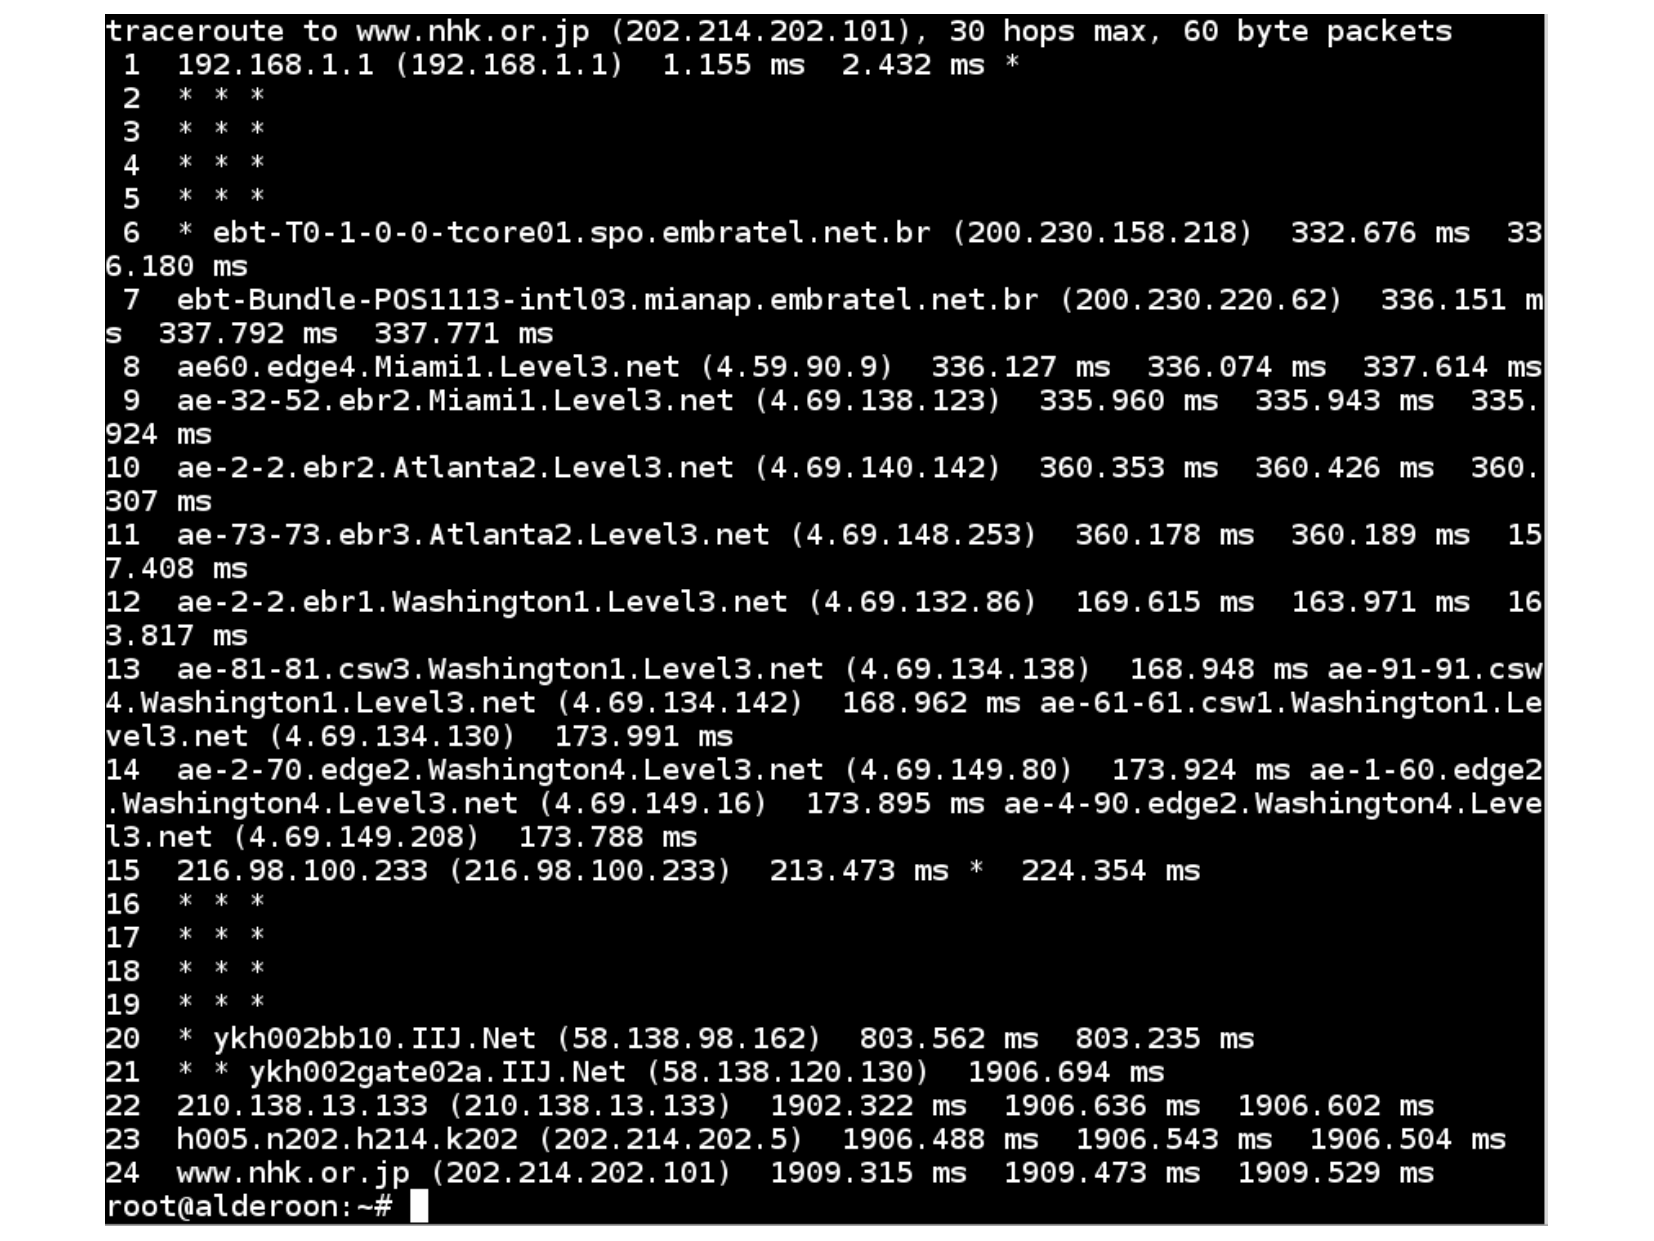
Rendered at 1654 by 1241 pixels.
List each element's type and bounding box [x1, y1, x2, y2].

picture [105, 14, 1548, 1226]
